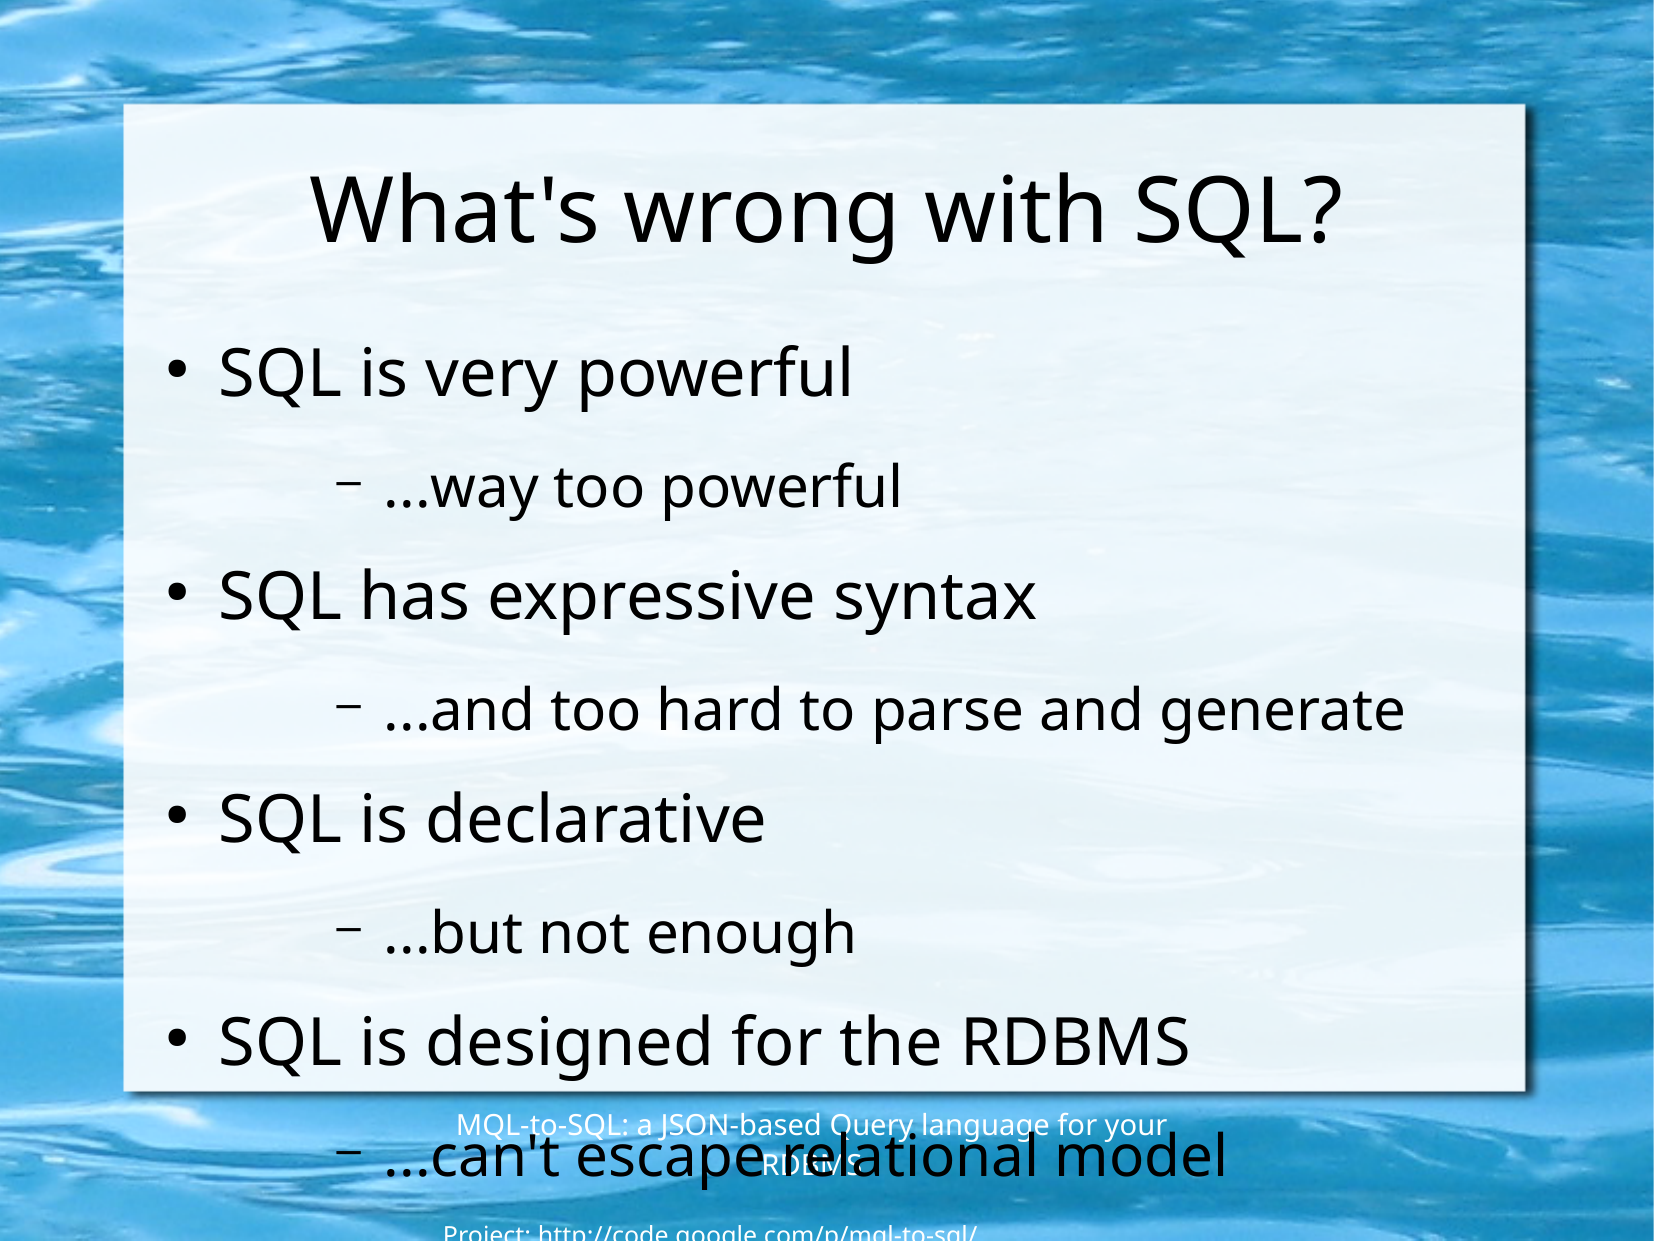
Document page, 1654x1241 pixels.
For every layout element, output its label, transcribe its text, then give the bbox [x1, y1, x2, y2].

picture [804, 1232, 810, 1241]
picture [628, 1232, 635, 1241]
picture [0, 0, 1654, 1241]
picture [876, 1232, 883, 1241]
picture [852, 1232, 859, 1241]
picture [471, 1232, 478, 1241]
picture [643, 1232, 650, 1241]
picture [679, 1232, 686, 1241]
picture [694, 1232, 701, 1241]
list SQL is very powerful ...way too powerful SQL has expressive syntax ...and too hard to parse and generate SQL is declarative ...but not enough SQL is designed for the RDBMS ...can't escape relational model [147, 324, 1506, 1096]
picture [447, 1228, 454, 1235]
picture [575, 1232, 583, 1241]
picture [950, 1232, 957, 1241]
picture [827, 1232, 835, 1241]
picture [725, 1232, 732, 1241]
picture [710, 1232, 717, 1241]
picture [541, 1232, 548, 1241]
title What's wrong with SQL? [147, 118, 1506, 296]
picture [780, 1232, 787, 1241]
picture [795, 1232, 802, 1241]
picture [861, 1232, 867, 1241]
picture [914, 1232, 921, 1241]
